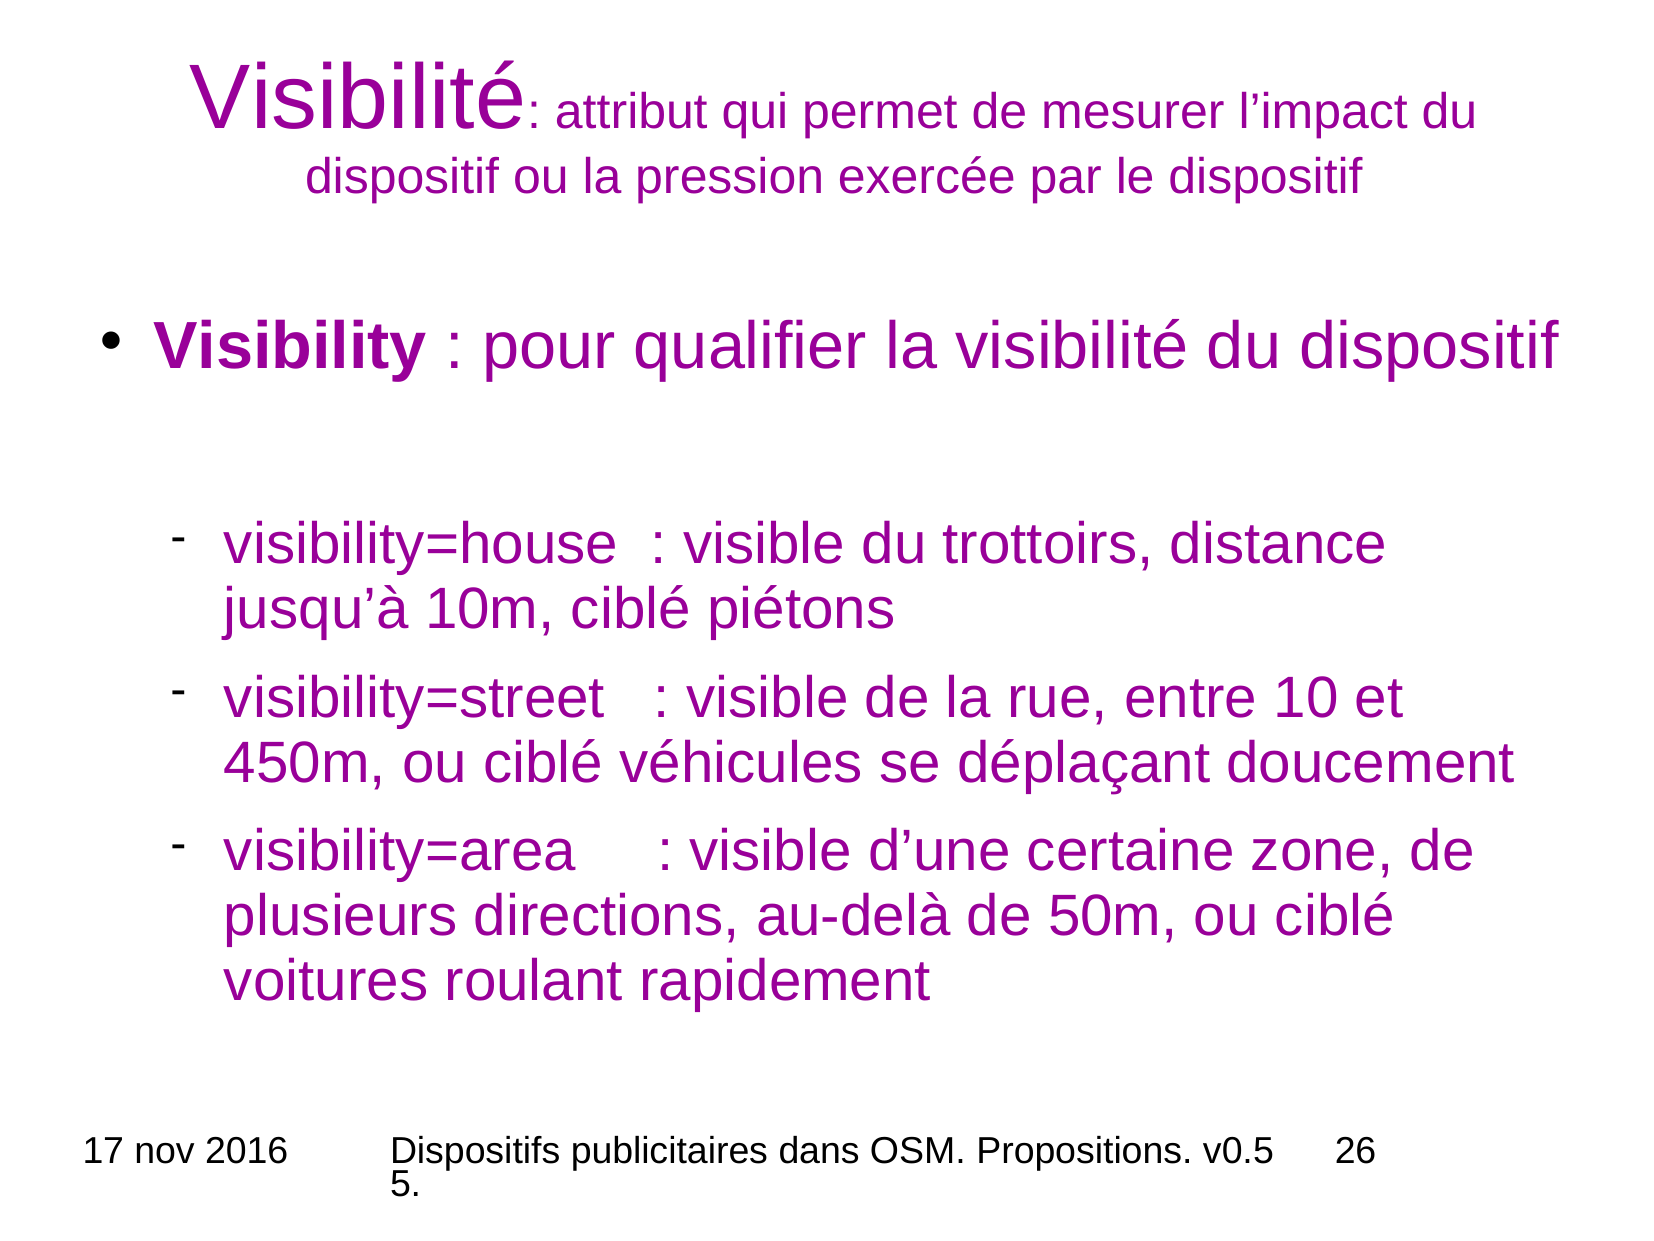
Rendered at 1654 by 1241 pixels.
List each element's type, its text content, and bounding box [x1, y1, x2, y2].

title Visibilité: attribut qui permet de mesurer l’impact du dispositif ou la pression exercée par le dispositif [90, 19, 1579, 225]
list Visibility : pour qualifier la visibilité du dispositif visibility=house : visible du trottoirs, distance jusqu’à 10m, ciblé piétons visibility=street : visible de la rue, entre 10 et 450m, ou ciblé véhicules se déplaçant doucement visibility=area : visible d’une certaine zone, de plusieurs directions, au-delà de 50m, ou ciblé voitures roulant rapidement [82, 195, 1571, 1096]
